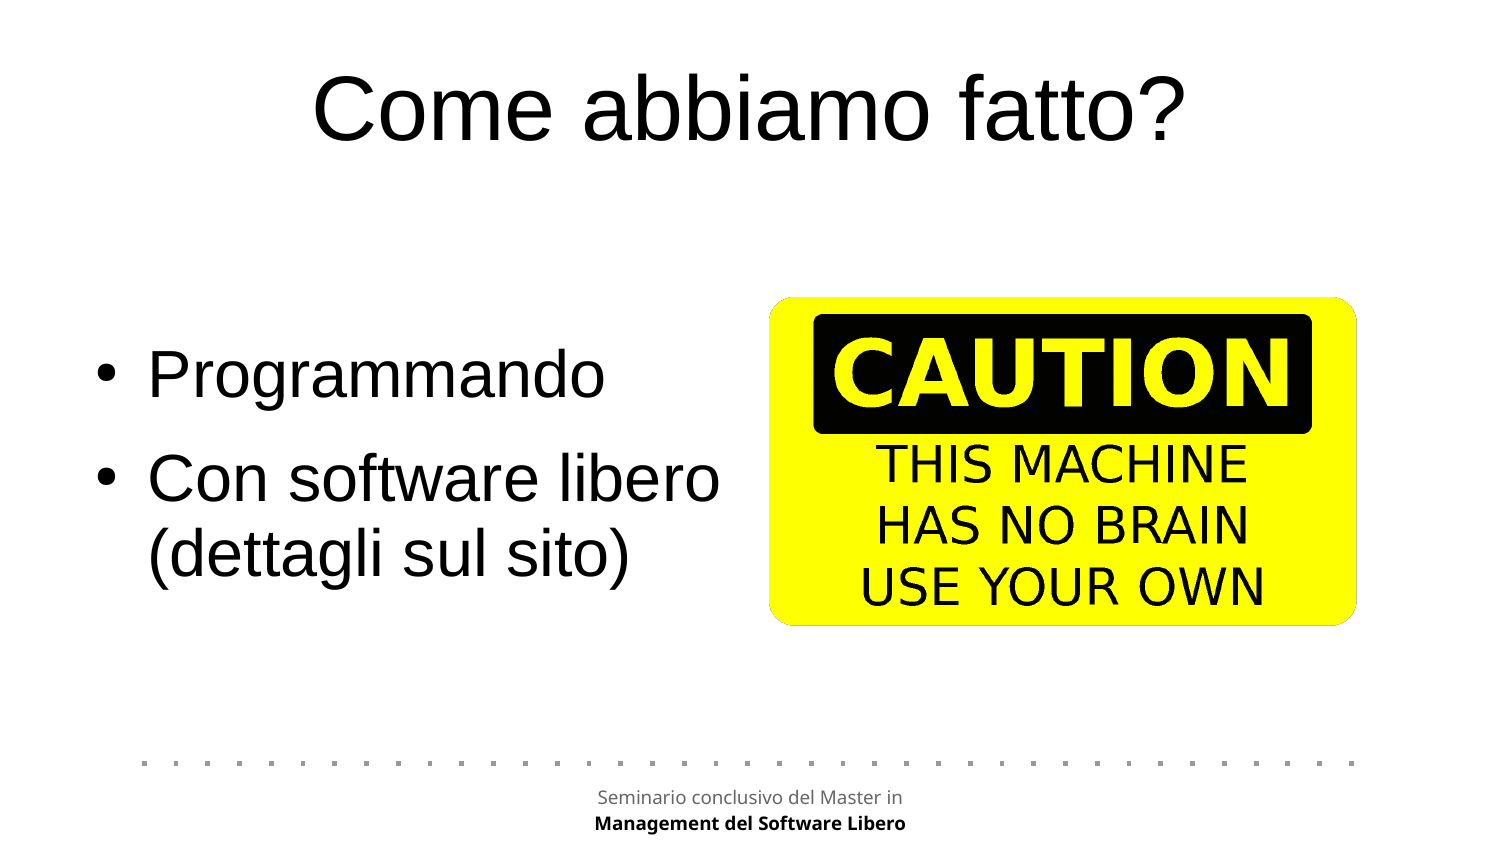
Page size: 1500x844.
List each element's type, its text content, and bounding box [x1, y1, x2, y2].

title Come abbiamo fatto? [76, 29, 1424, 189]
list Programmando Con software libero (dettagli sul sito) [76, 206, 756, 721]
list Seminario conclusivo del Master in Management del Software Libero [76, 784, 1424, 844]
picture [765, 295, 1359, 628]
